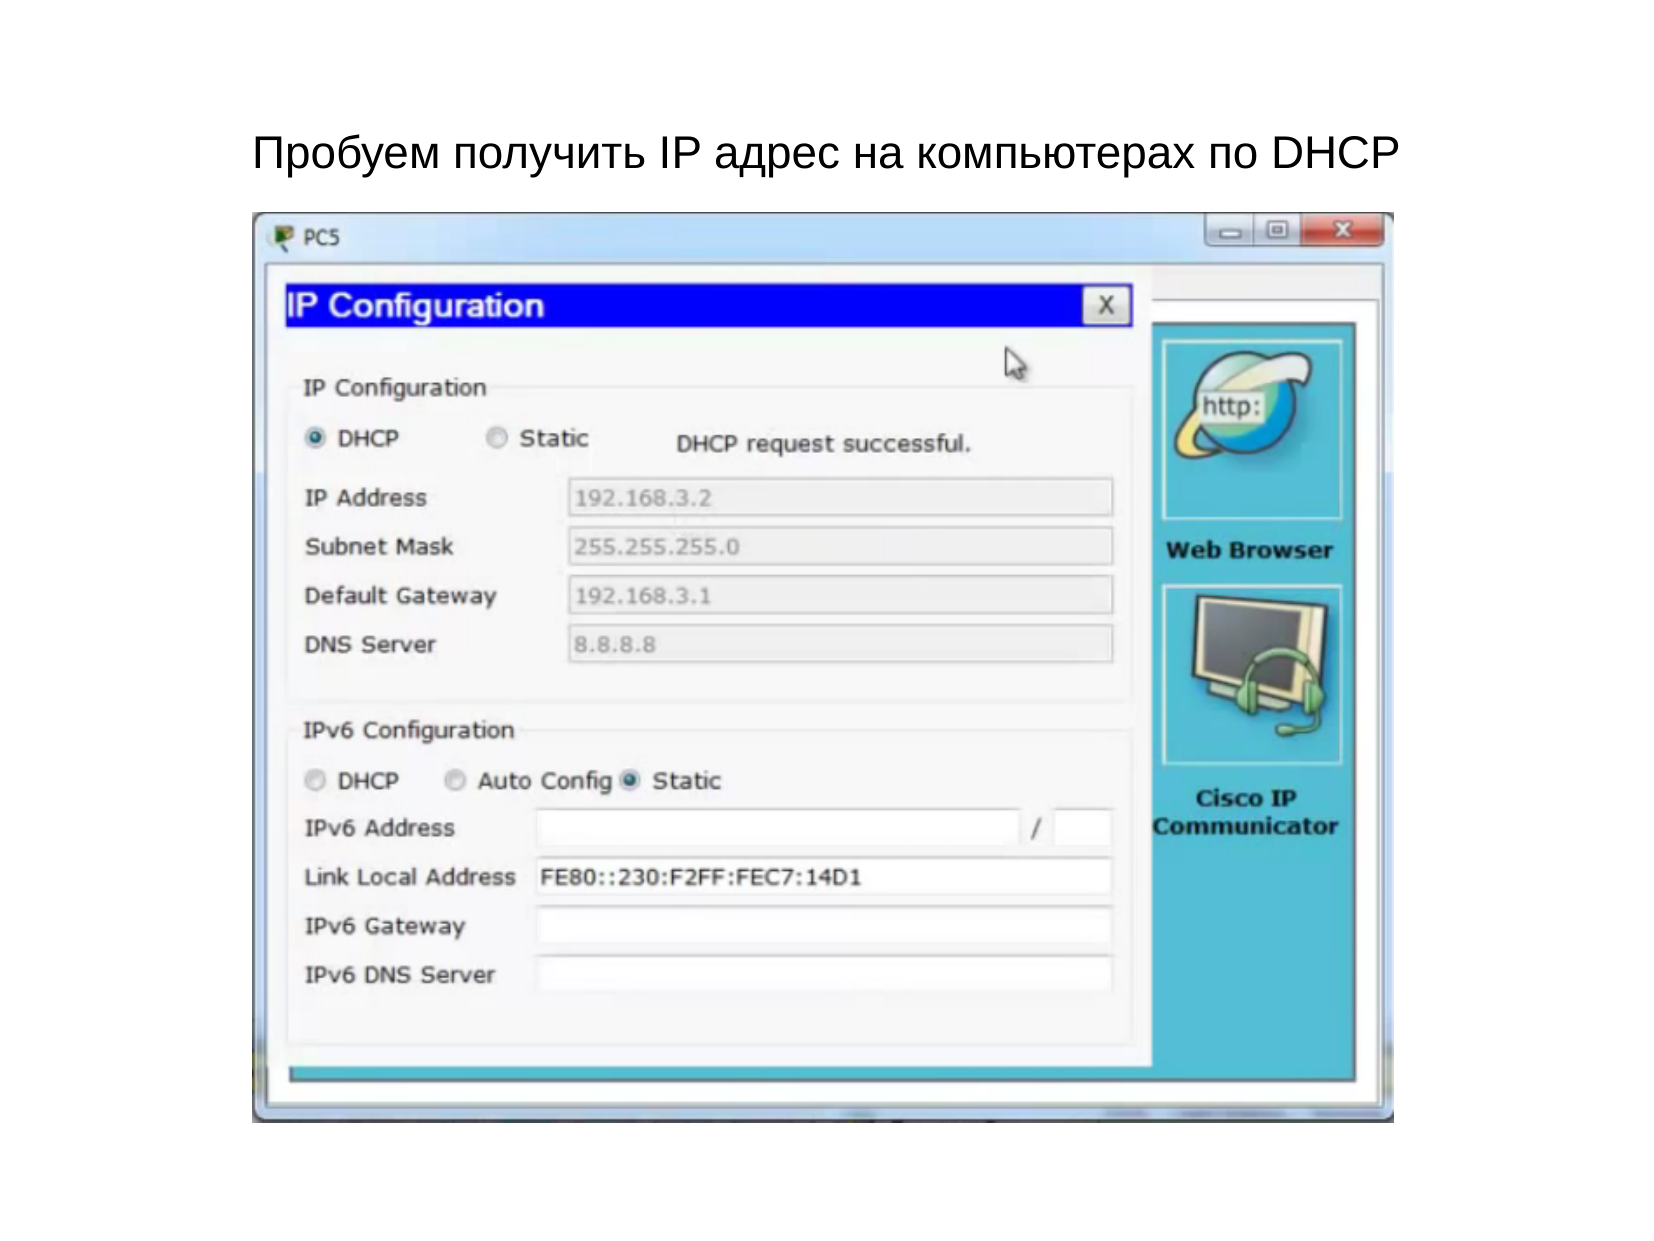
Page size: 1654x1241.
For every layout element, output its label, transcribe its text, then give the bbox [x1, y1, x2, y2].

picture [252, 212, 1394, 1123]
title Пробуем получить IP адрес на компьютерах по DHCP [82, 49, 1571, 257]
